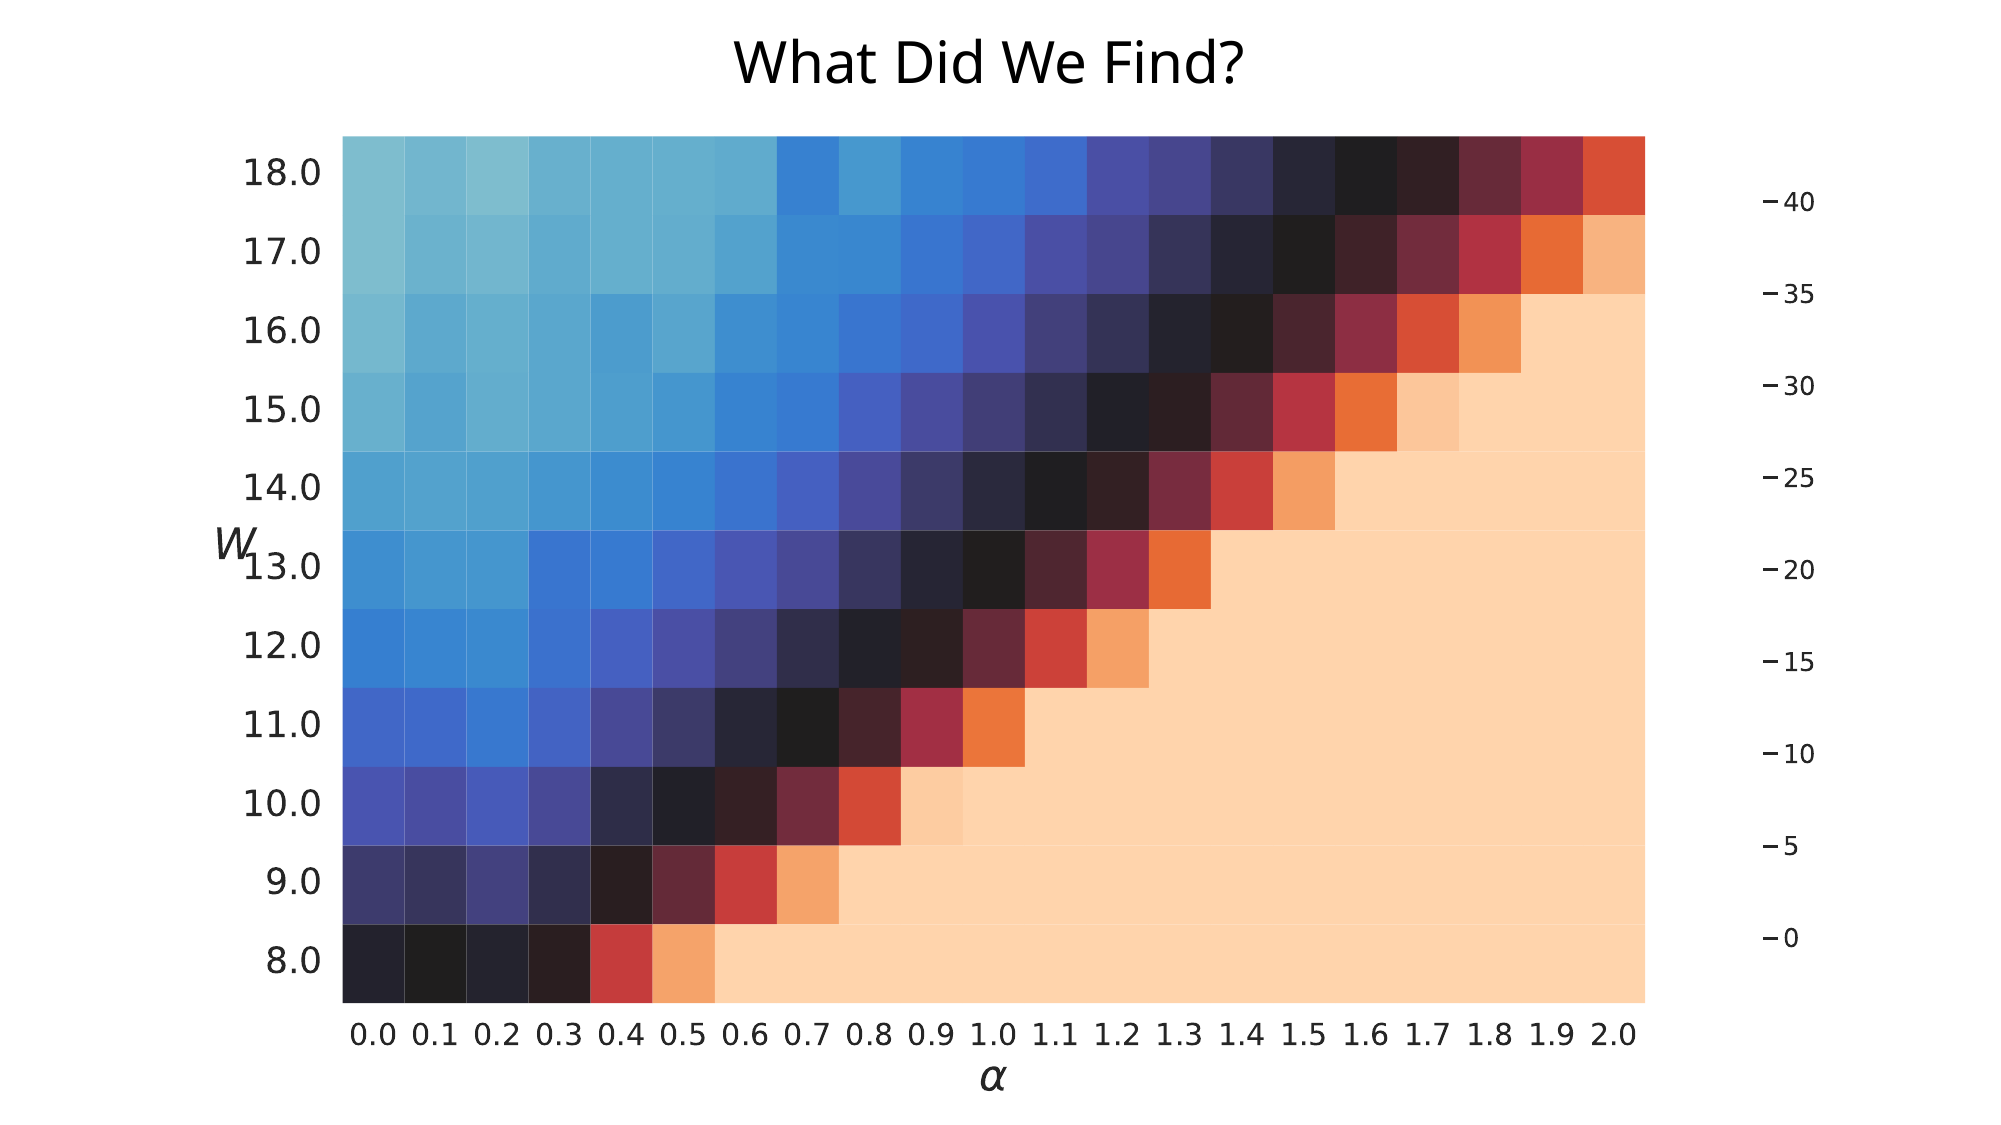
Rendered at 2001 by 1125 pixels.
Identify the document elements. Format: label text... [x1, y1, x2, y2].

title What Did We Find? [639, 17, 1340, 108]
picture [185, 109, 1999, 1125]
